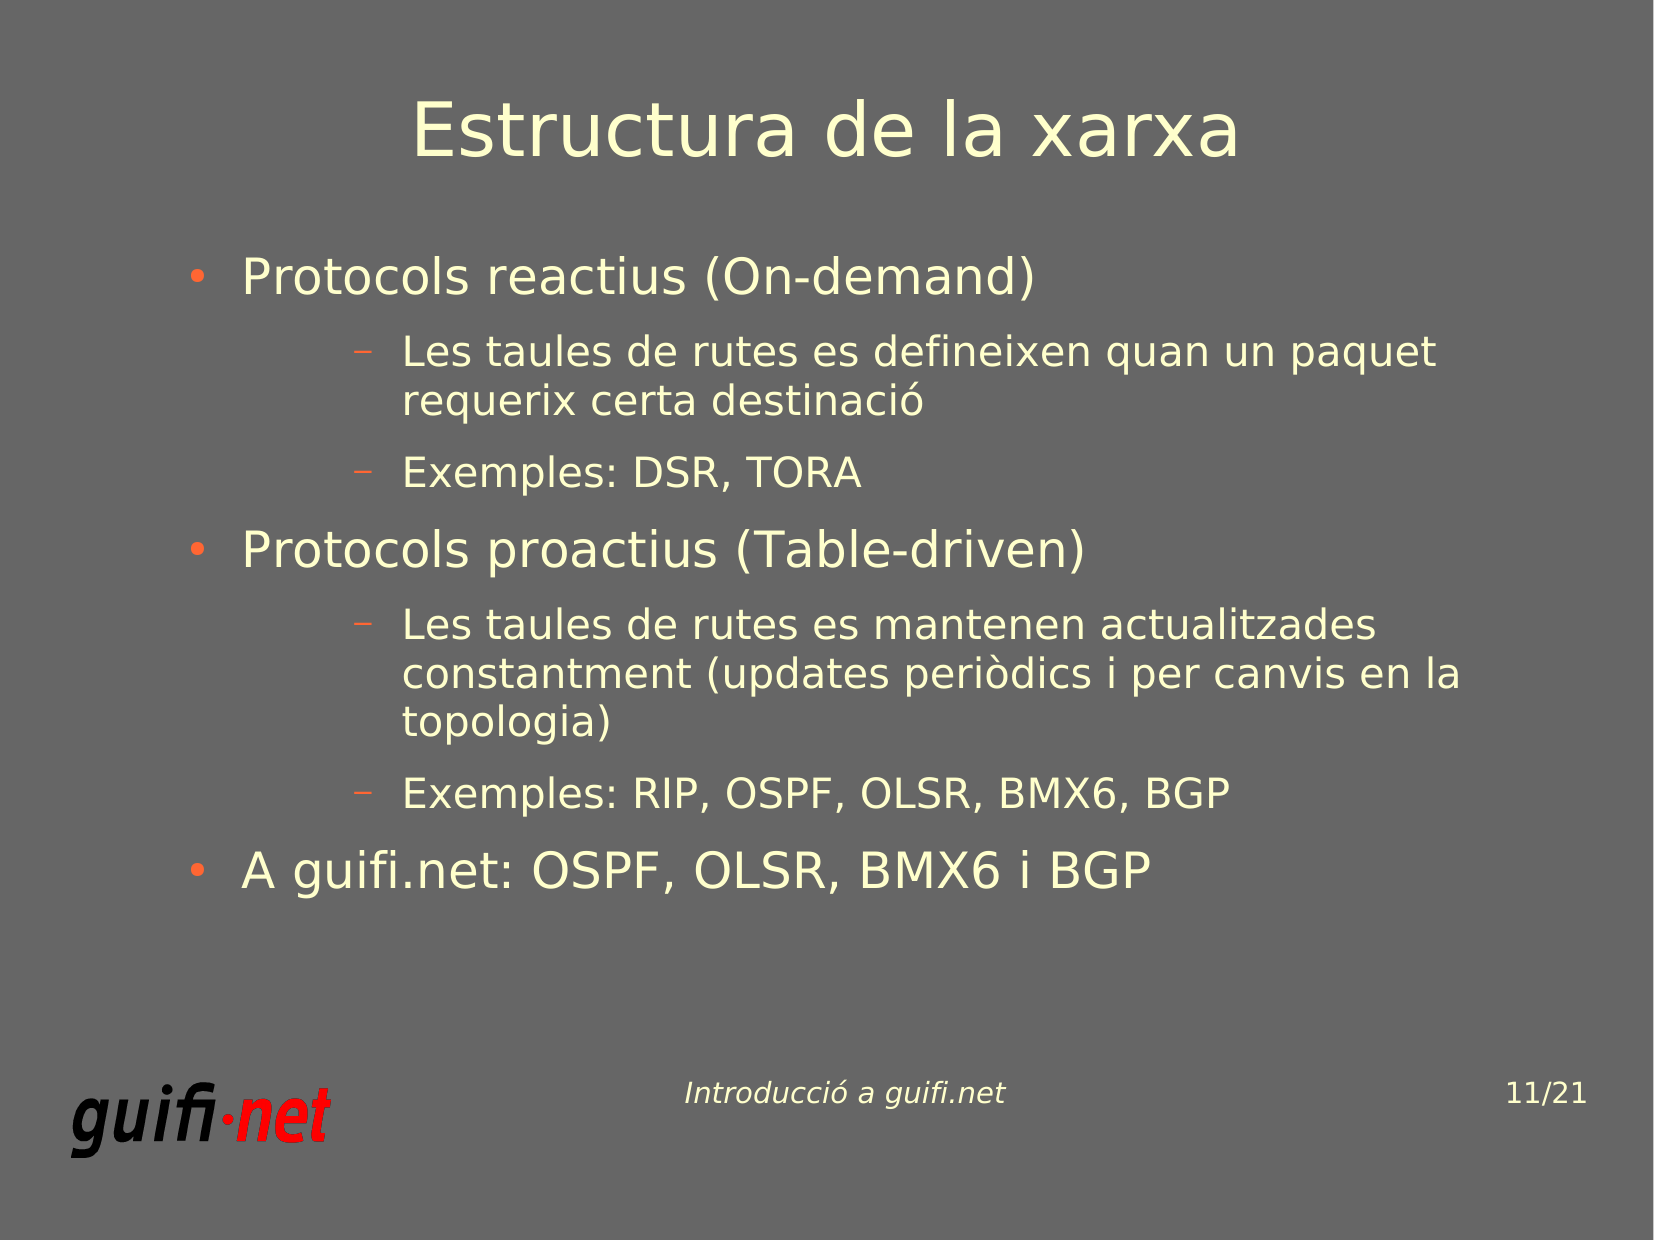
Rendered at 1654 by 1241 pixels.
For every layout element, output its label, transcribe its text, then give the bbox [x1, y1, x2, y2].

title Estructura de la xarxa [82, 49, 1571, 213]
picture [71, 1082, 331, 1158]
list Protocols reactius (On-demand) Les taules de rutes es defineixen quan un paquet requerix certa destinació Exemples: DSR, TORA Protocols proactius (Table-driven) Les taules de rutes es mantenen actualitzades constantment (updates periòdics i per canvis en la topologia) Exemples: RIP, OSPF, OLSR, BMX6, BGP A guifi.net: OSPF, OLSR, BMX6 i BGP [118, 248, 1571, 1045]
